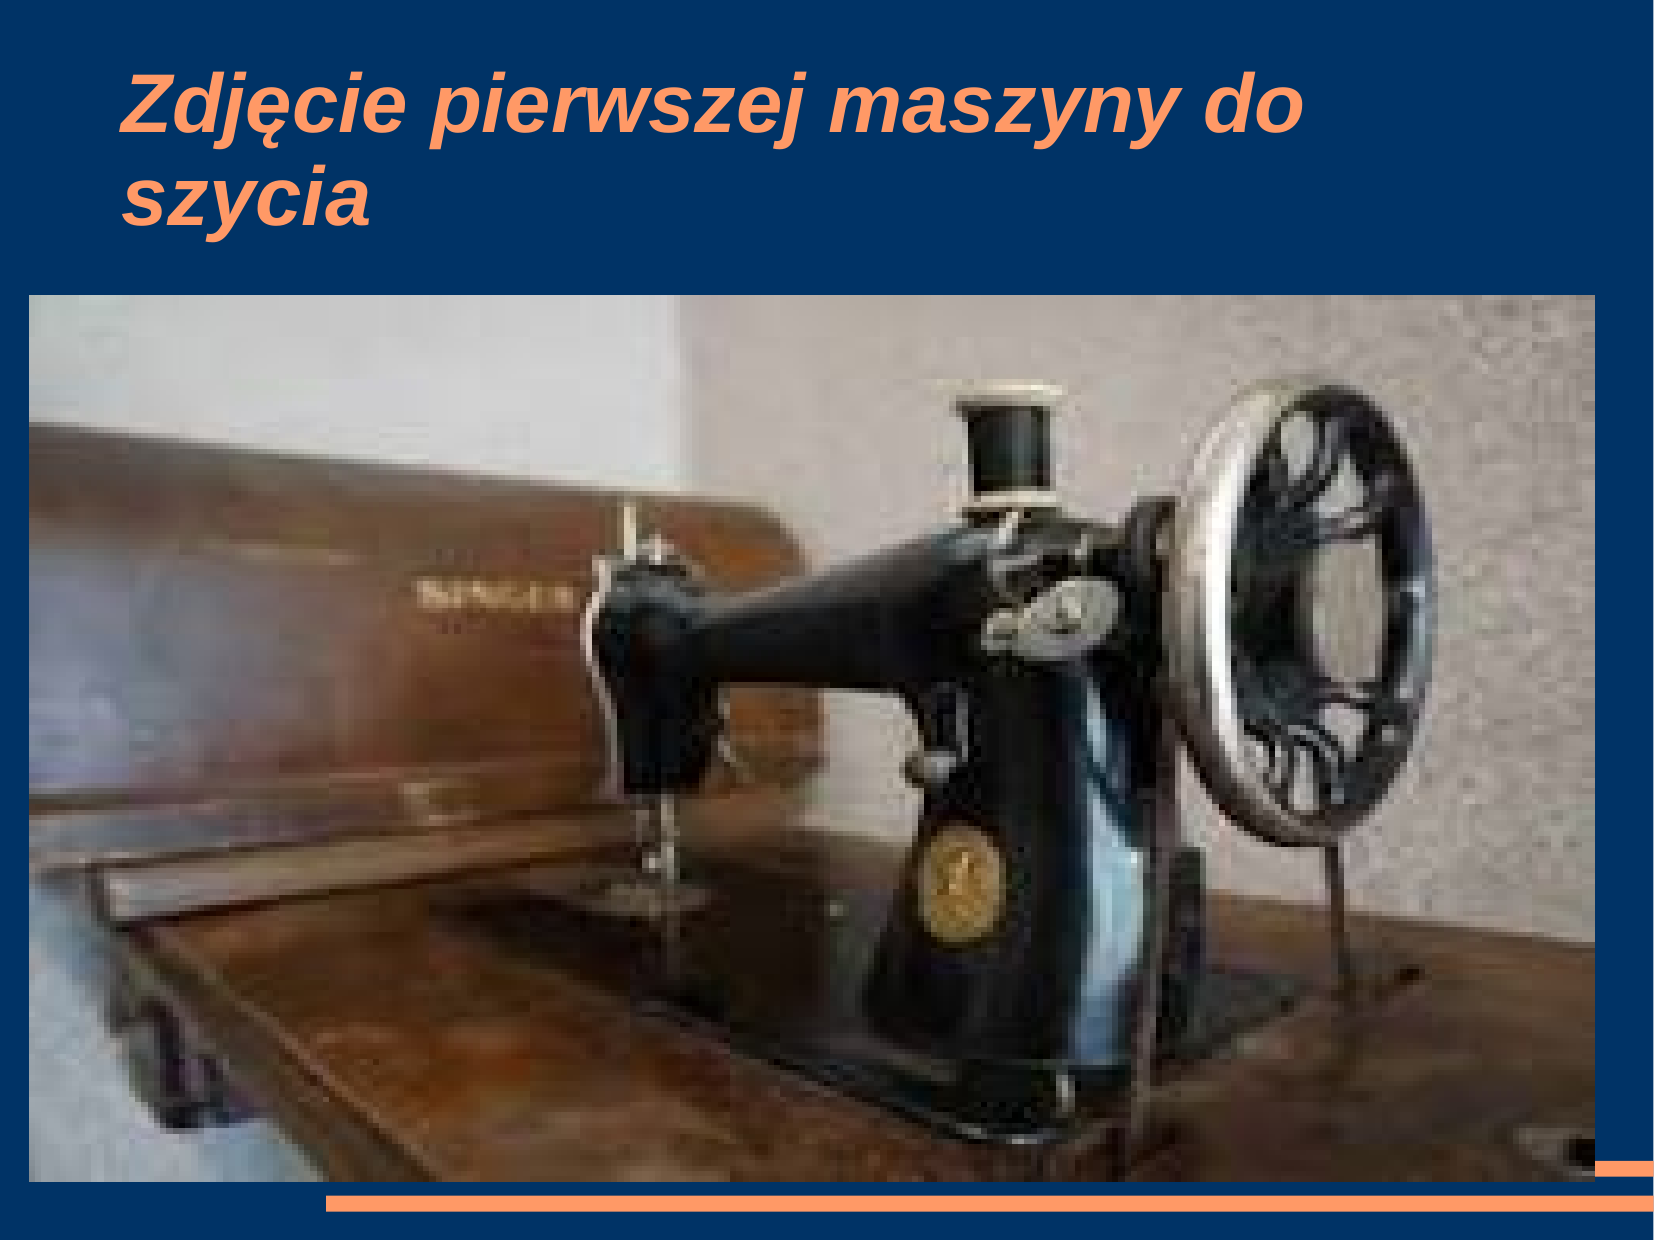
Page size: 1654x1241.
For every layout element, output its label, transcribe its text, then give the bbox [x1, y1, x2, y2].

title Zdjęcie pierwszej maszyny do szycia [121, 46, 1534, 254]
picture [29, 295, 1595, 1182]
